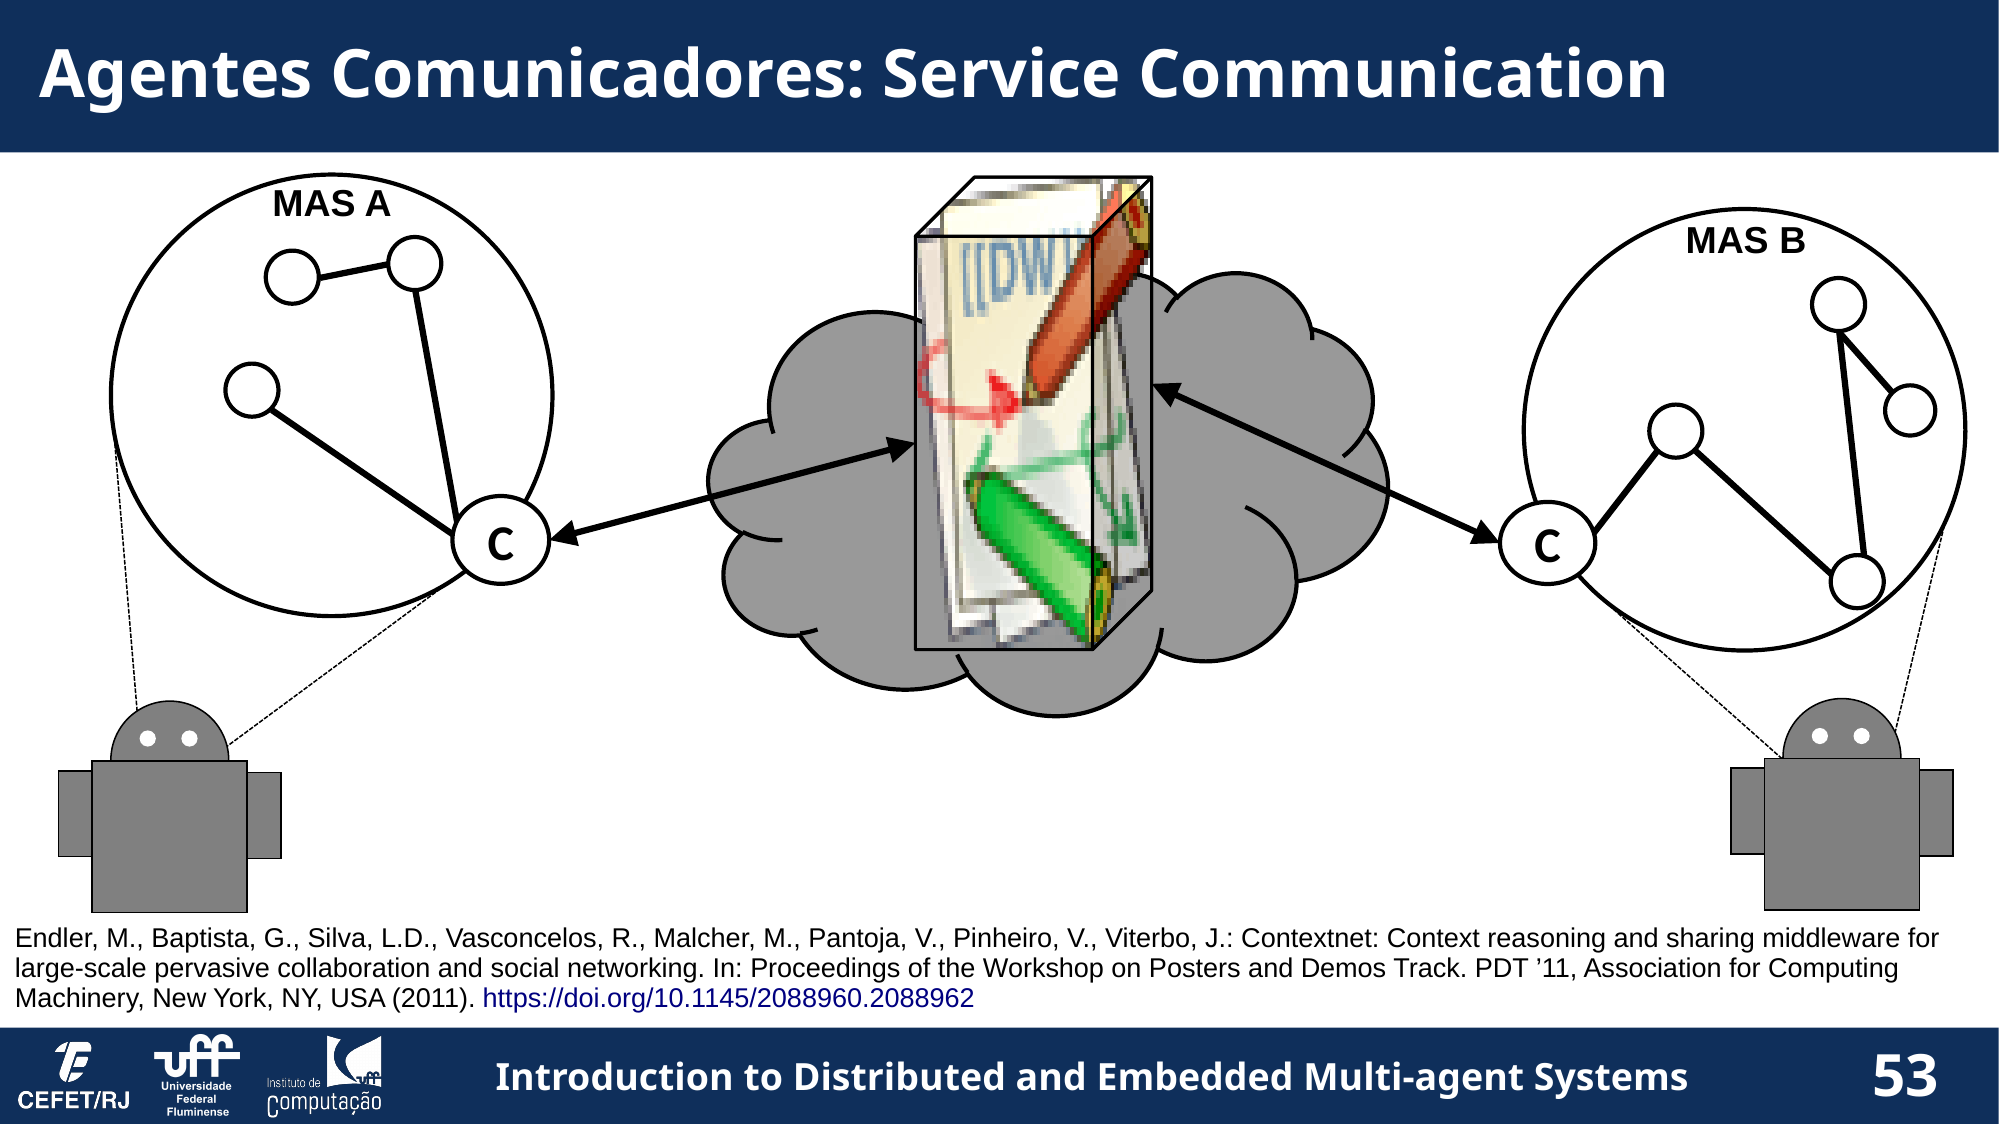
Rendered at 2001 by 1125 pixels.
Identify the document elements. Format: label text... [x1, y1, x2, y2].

picture [265, 1034, 383, 1118]
picture [153, 1034, 241, 1121]
text_box Endler, M., Baptista, G., Silva, L.D., Vasconcelos, R., Malcher, M., Pantoja, V., Pinheiro, V., Viterbo, J.: Contextnet: Context reasoning and sharing middleware for large-scale pervasive collaboration and social networking. In: Proceedings of the Workshop on Posters and Demos Track. PDT ’11, Association for Computing Machinery, New York, NY, USA (2011). https://doi.org/10.1145/2088960.2088962 [0, 915, 1992, 1034]
text_box [110, 187, 553, 617]
text_box [1730, 698, 1954, 910]
text_box [58, 701, 281, 913]
text_box MAS A [257, 171, 407, 232]
text_box C [1499, 501, 1596, 584]
text_box Agentes Comunicadores: Service Communication [25, 23, 1999, 119]
text_box MAS B [1670, 208, 1822, 269]
text_box [1523, 221, 1966, 651]
text_box [708, 177, 1389, 717]
text_box C [452, 496, 550, 584]
picture [18, 1034, 129, 1125]
